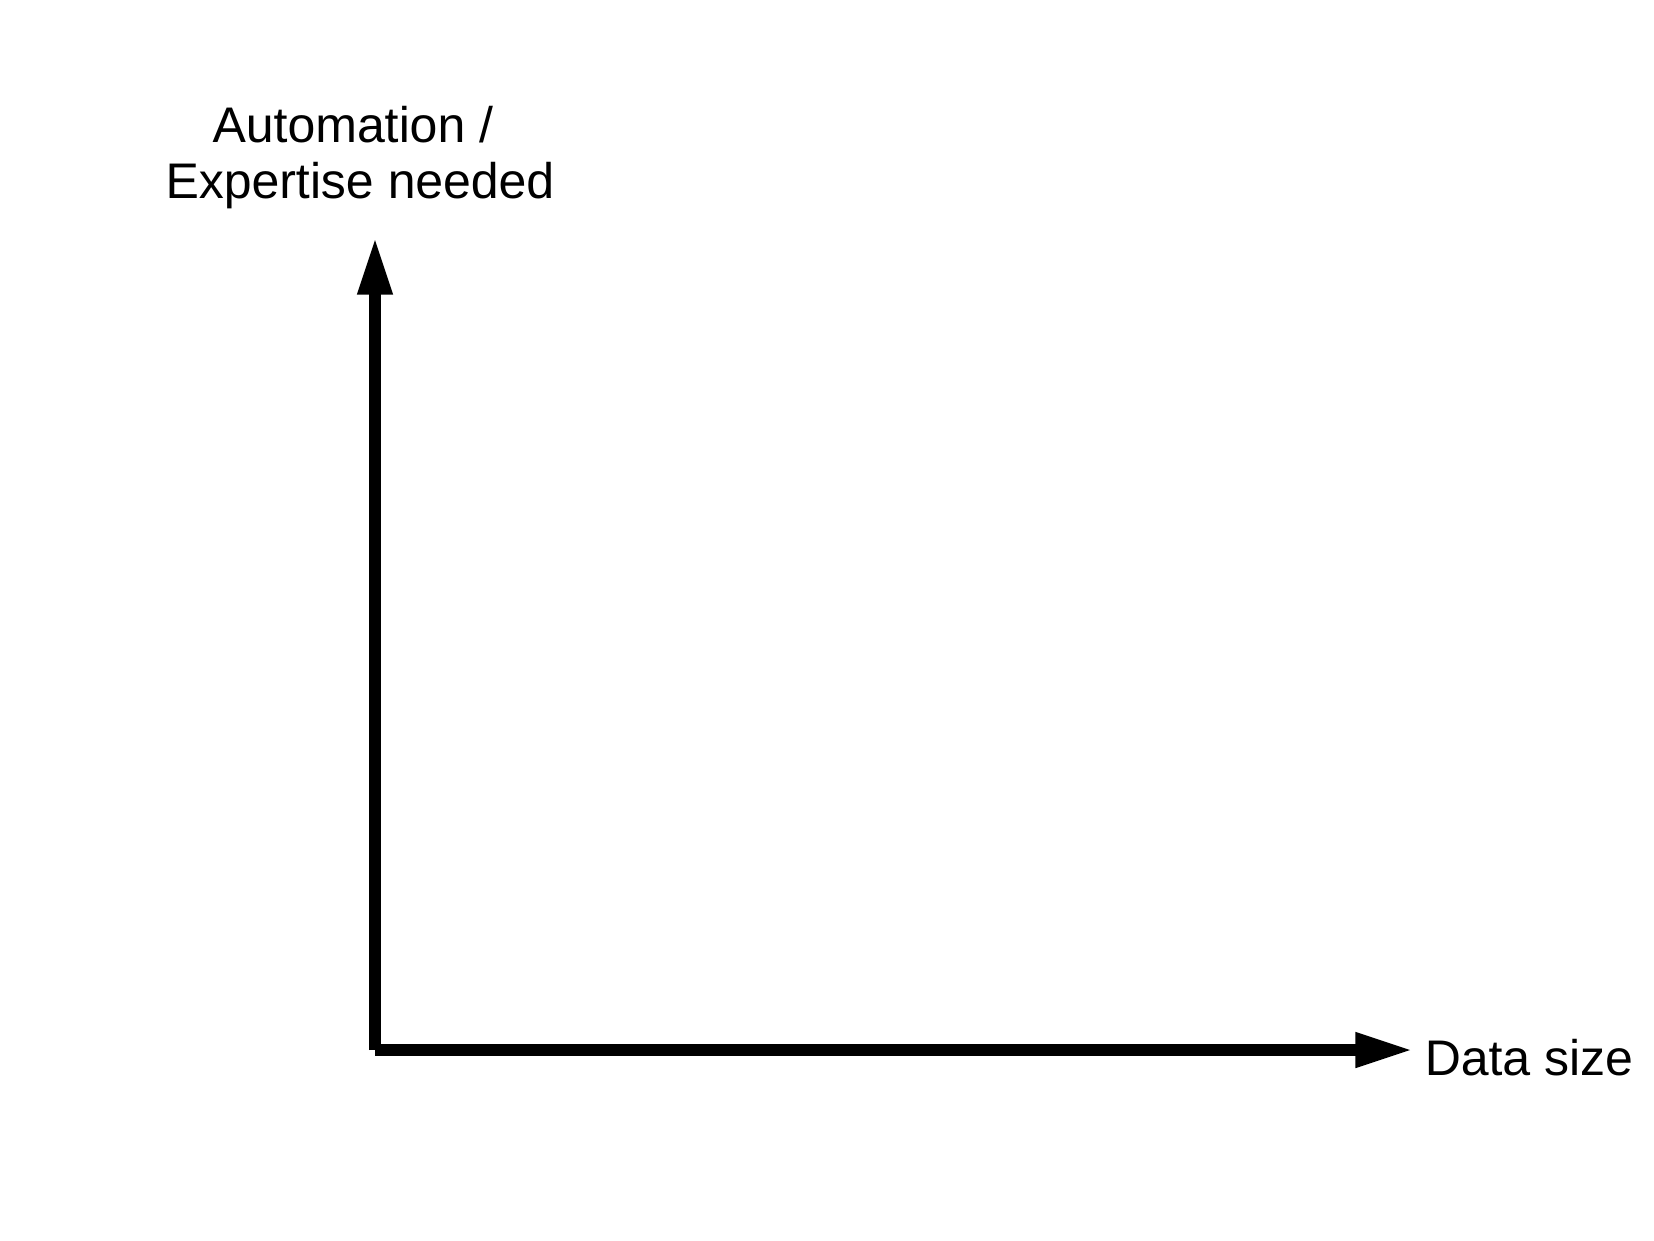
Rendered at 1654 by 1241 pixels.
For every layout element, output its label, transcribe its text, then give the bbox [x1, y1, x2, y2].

text_box Data size [1410, 1023, 1653, 1095]
text_box Automation / Expertise needed [105, 90, 616, 226]
